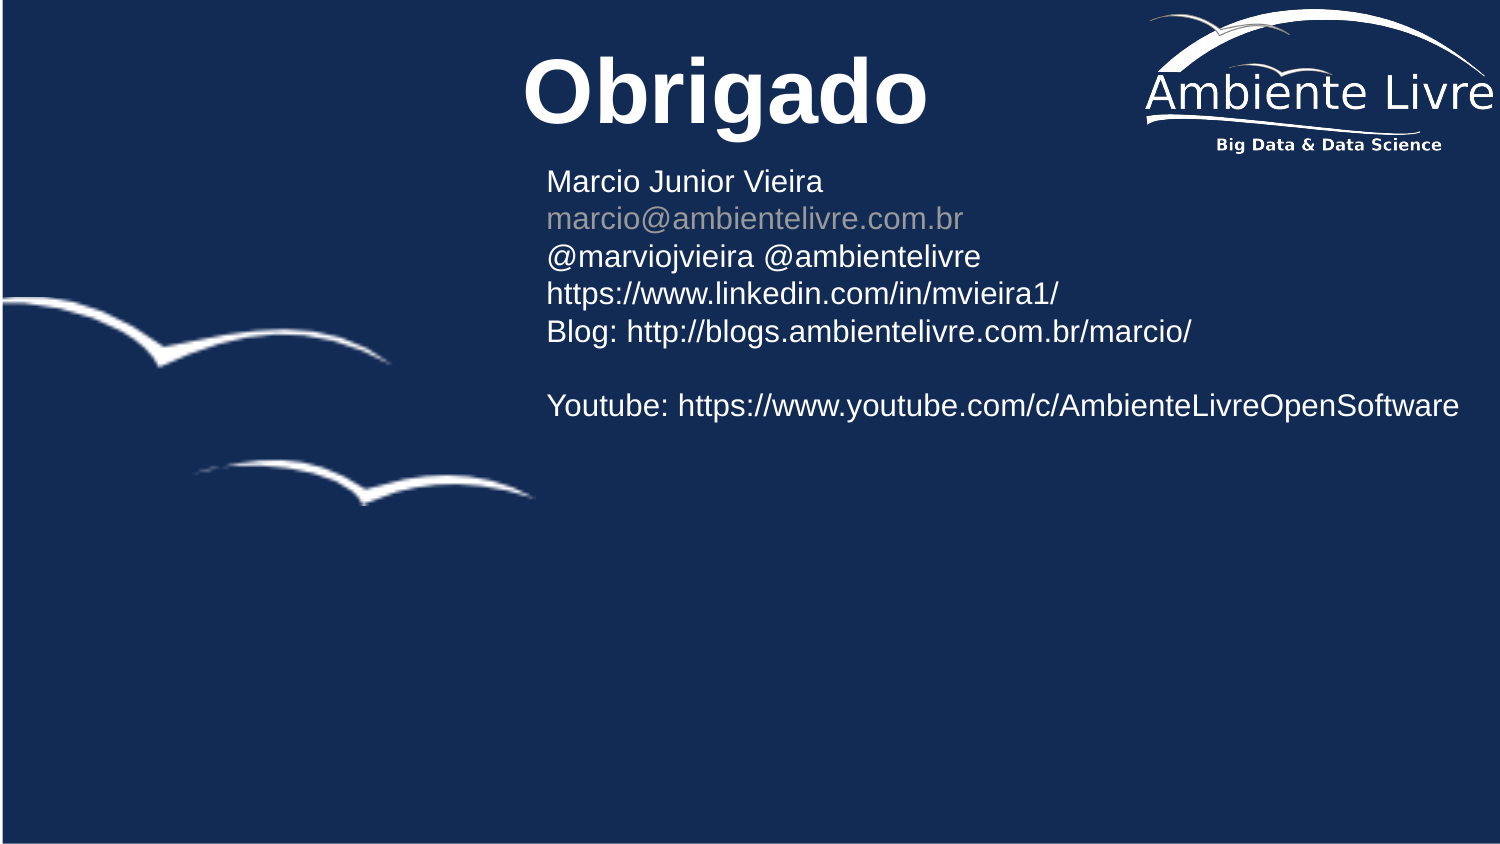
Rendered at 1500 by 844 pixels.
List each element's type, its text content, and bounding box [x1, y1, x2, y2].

picture [0, 297, 536, 506]
picture [1145, 9, 1493, 154]
title Obrigado [507, 23, 1453, 142]
text_box Marcio Junior Vieira marcio@ambientelivre.com.br @marviojvieira @ambientelivre https://www.linkedin.com/in/mvieira1/ Blog: http://blogs.ambientelivre.com.br/marcio/ Youtube: https://www.youtube.com/c/AmbienteLivreOpenSoftware [531, 153, 1489, 431]
